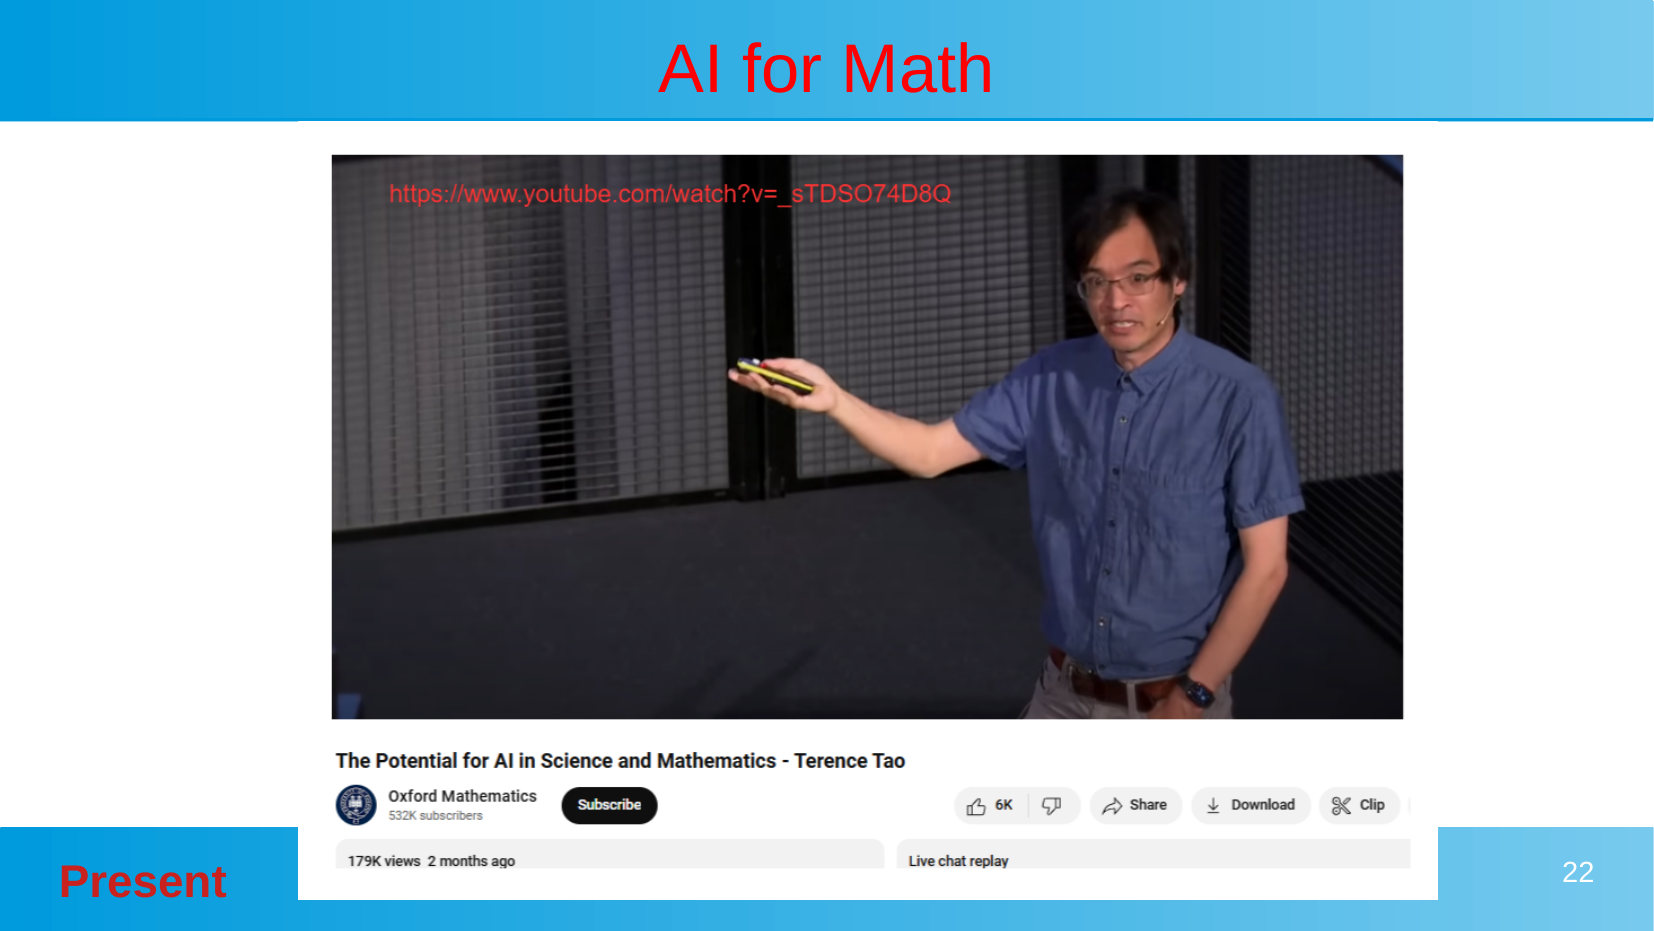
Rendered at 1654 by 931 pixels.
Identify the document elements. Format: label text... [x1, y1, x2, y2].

title AI for Math [59, 29, 1595, 108]
picture [298, 122, 1438, 901]
